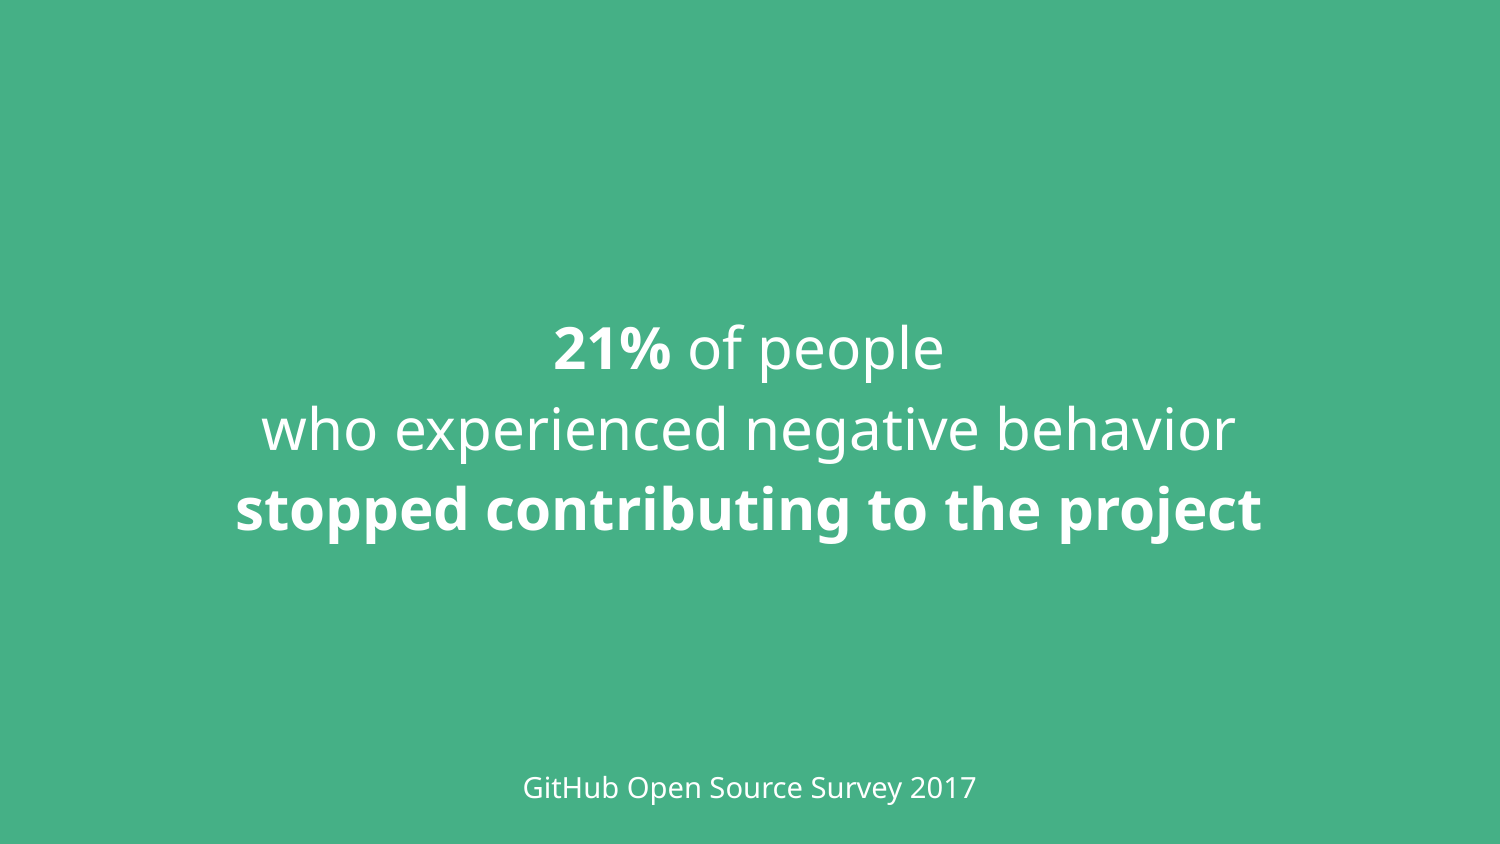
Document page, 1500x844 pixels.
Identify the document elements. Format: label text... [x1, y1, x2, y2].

text_box GitHub Open Source Survey 2017 [51, 749, 1449, 814]
list 21% of people who experienced negative behavior stopped contributing to the project [20, 0, 1478, 844]
